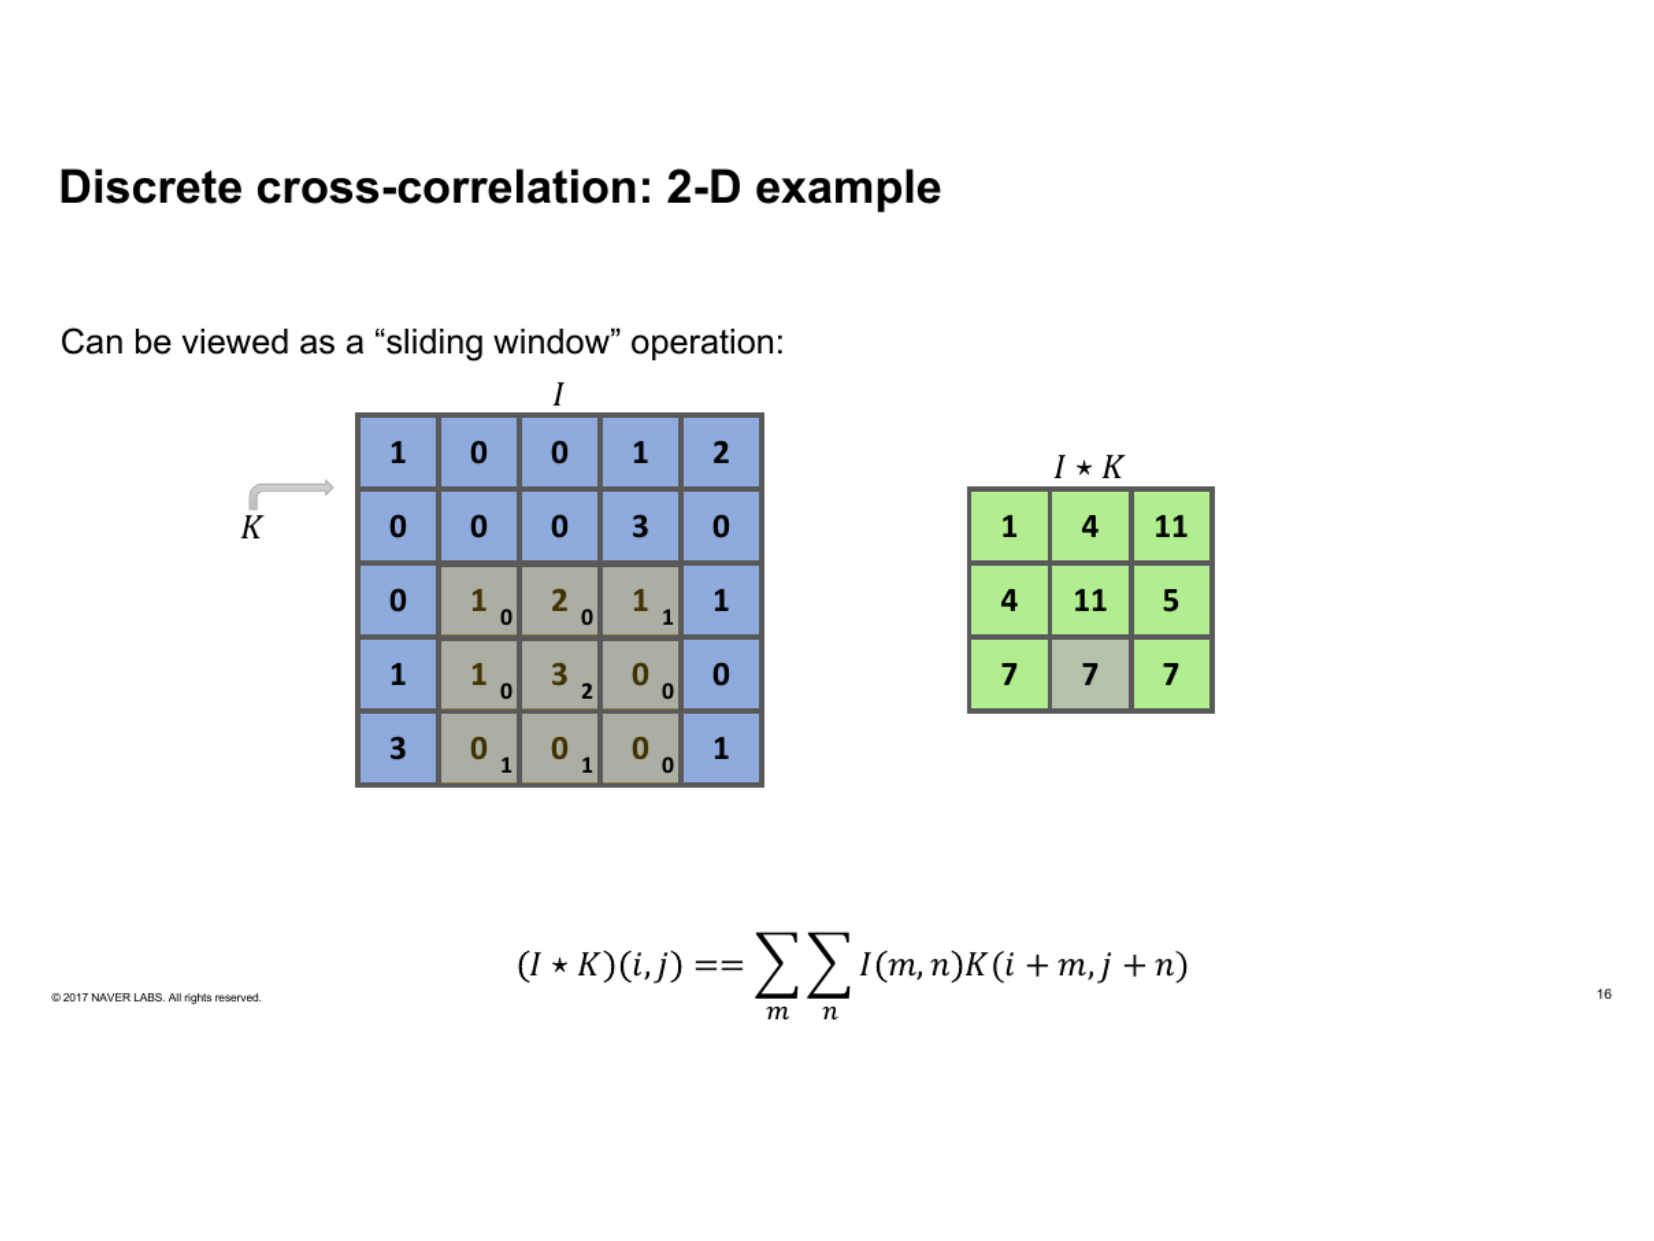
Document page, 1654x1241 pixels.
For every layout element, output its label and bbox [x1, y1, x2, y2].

picture [2, 118, 1654, 1040]
